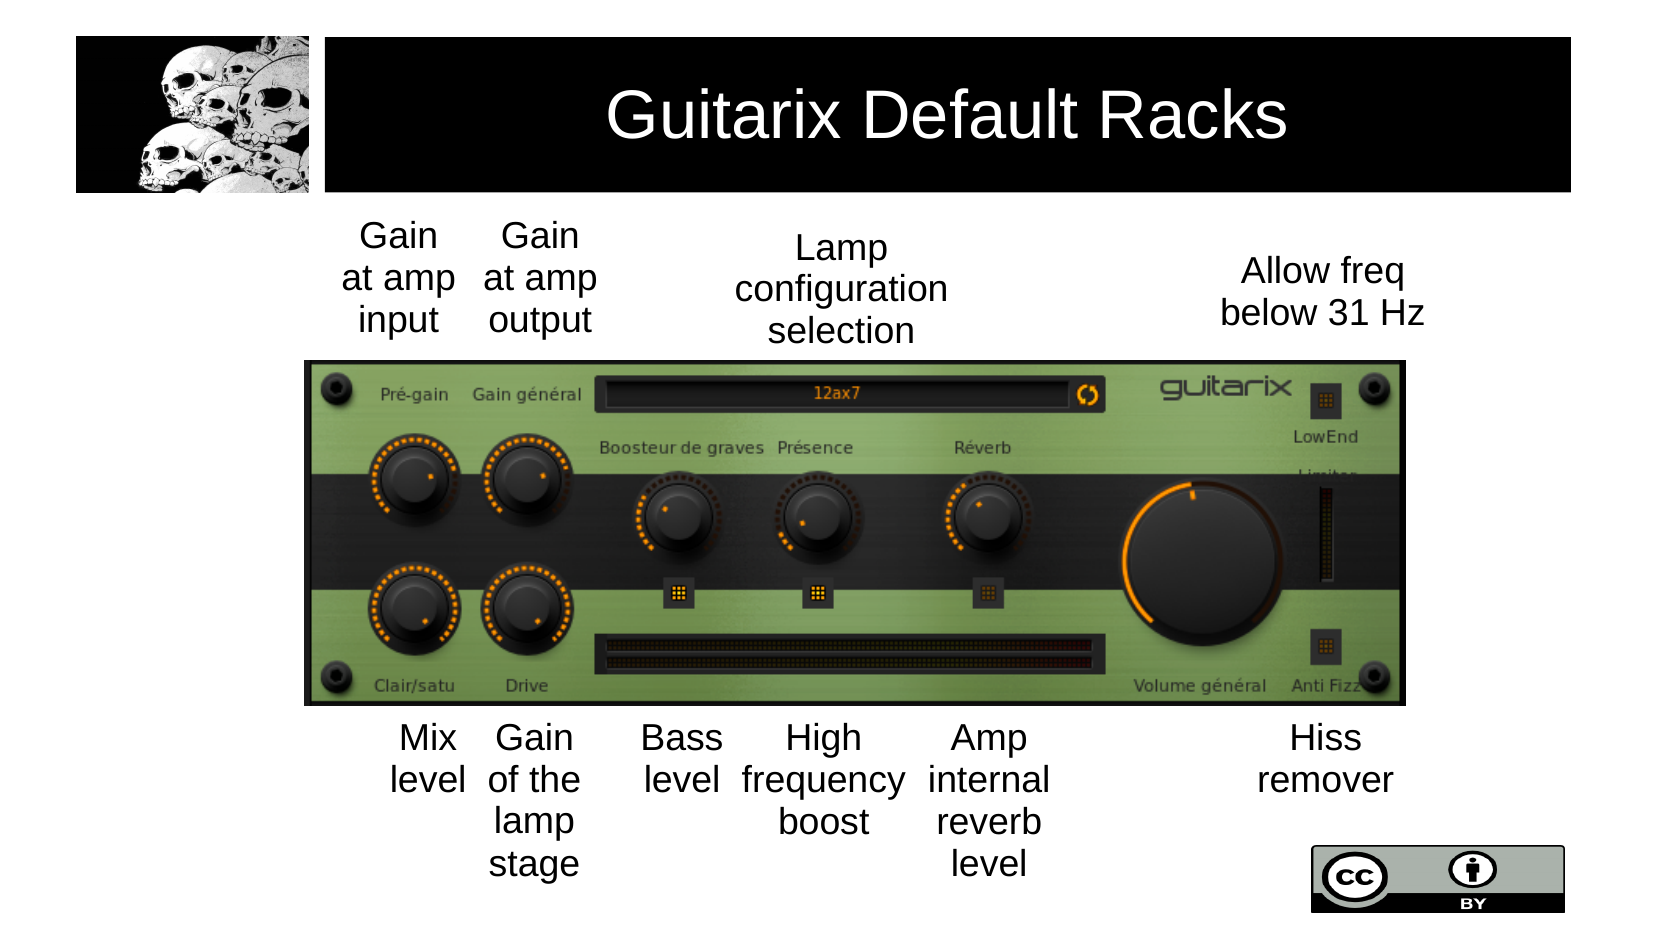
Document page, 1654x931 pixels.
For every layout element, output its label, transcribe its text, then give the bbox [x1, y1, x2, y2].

text_box Allow freq below 31 Hz [1198, 242, 1447, 352]
text_box High frequency boost [714, 708, 909, 892]
text_box Mix level [354, 708, 502, 850]
picture [76, 36, 309, 193]
picture [1311, 845, 1565, 913]
picture [304, 360, 1406, 706]
text_box Hiss remover [1234, 708, 1418, 819]
text_box Gain of the lamp stage [460, 708, 609, 892]
text_box Gain at amp input [324, 206, 466, 348]
text_box Amp internal reverb level [909, 708, 1069, 931]
text_box Lamp configuration selection [708, 218, 975, 361]
title Guitarix Default Racks [324, 37, 1571, 193]
text_box Bass level [608, 708, 714, 850]
text_box Gain at amp output [466, 206, 615, 348]
